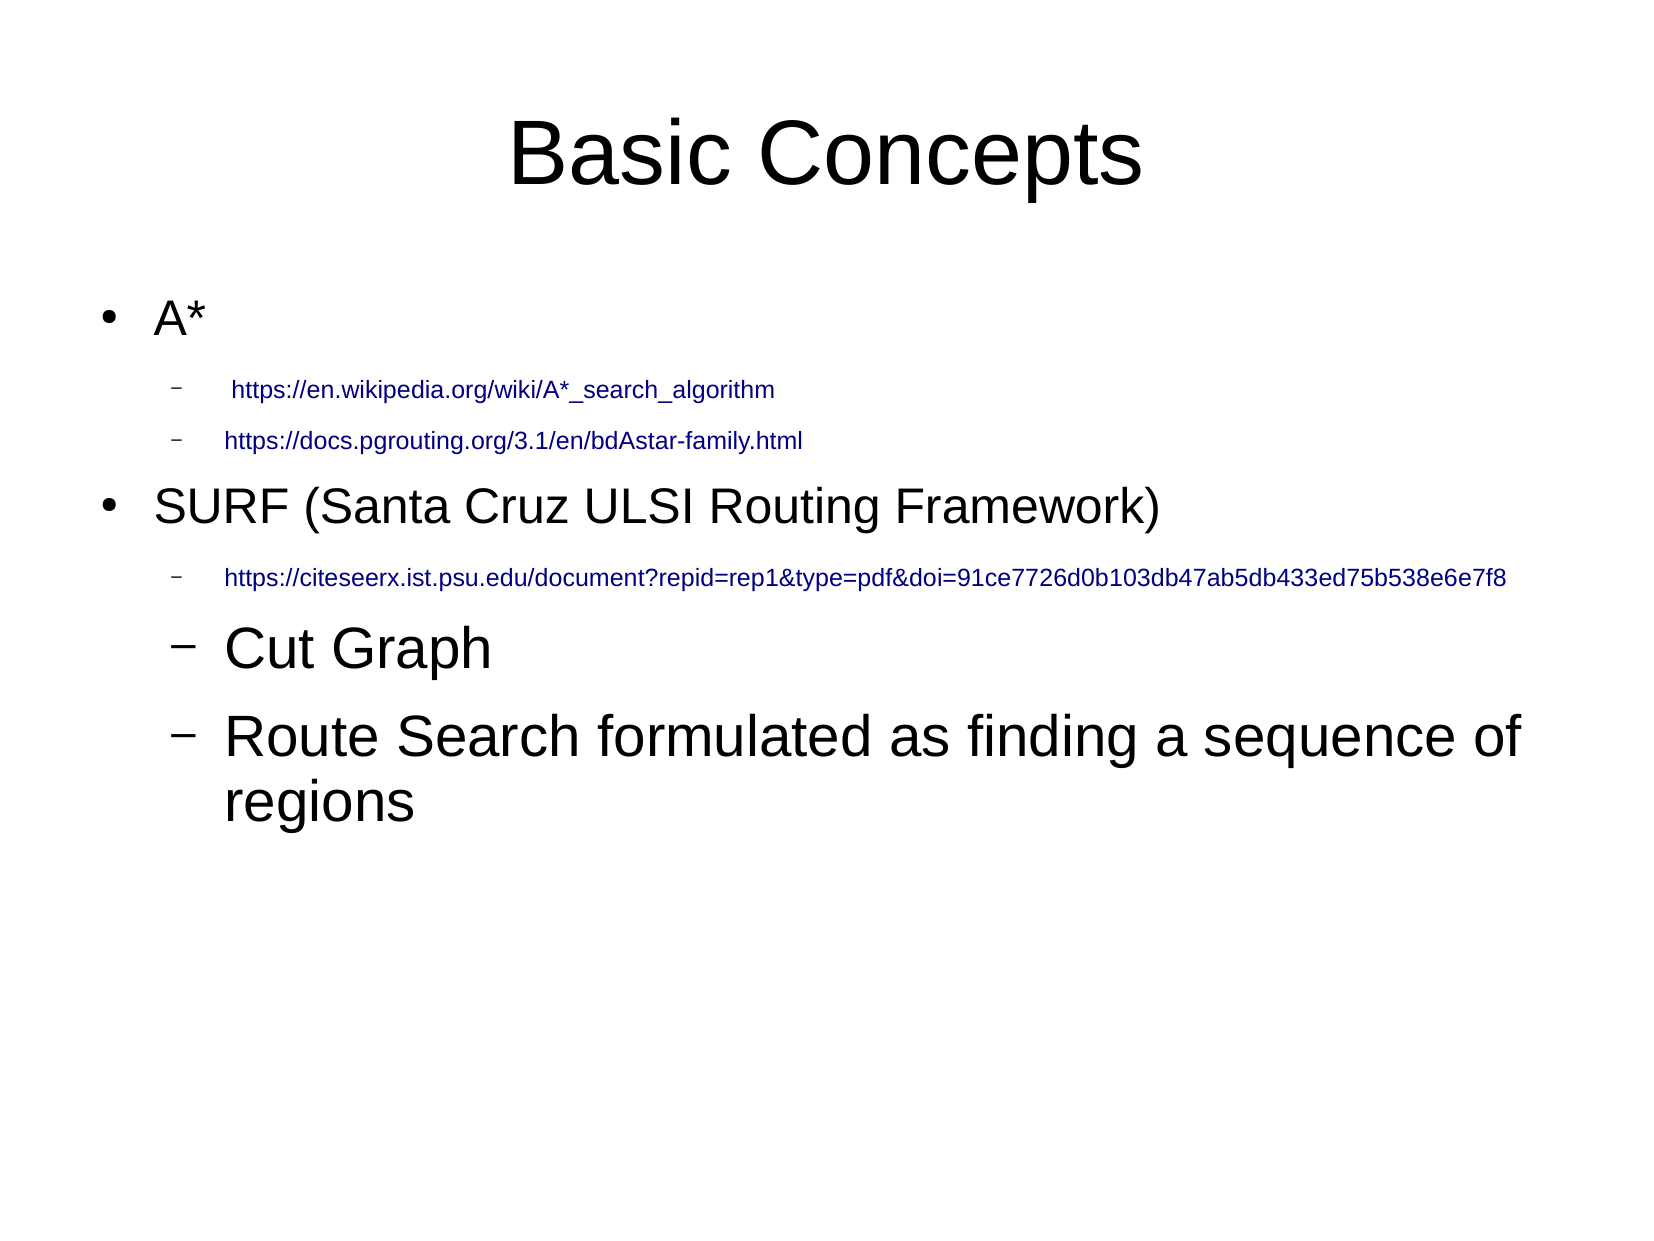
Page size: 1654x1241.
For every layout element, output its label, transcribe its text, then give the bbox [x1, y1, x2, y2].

list A* https://en.wikipedia.org/wiki/A*_search_algorithm https://docs.pgrouting.org/3.1/en/bdAstar-family.html SURF (Santa Cruz ULSI Routing Framework) https://citeseerx.ist.psu.edu/document?repid=rep1&type=pdf&doi=91ce7726d0b103db47ab5db433ed75b538e6e7f8 Cut Graph Route Search formulated as finding a sequence of regions [82, 290, 1571, 1109]
title Basic Concepts [82, 49, 1571, 257]
